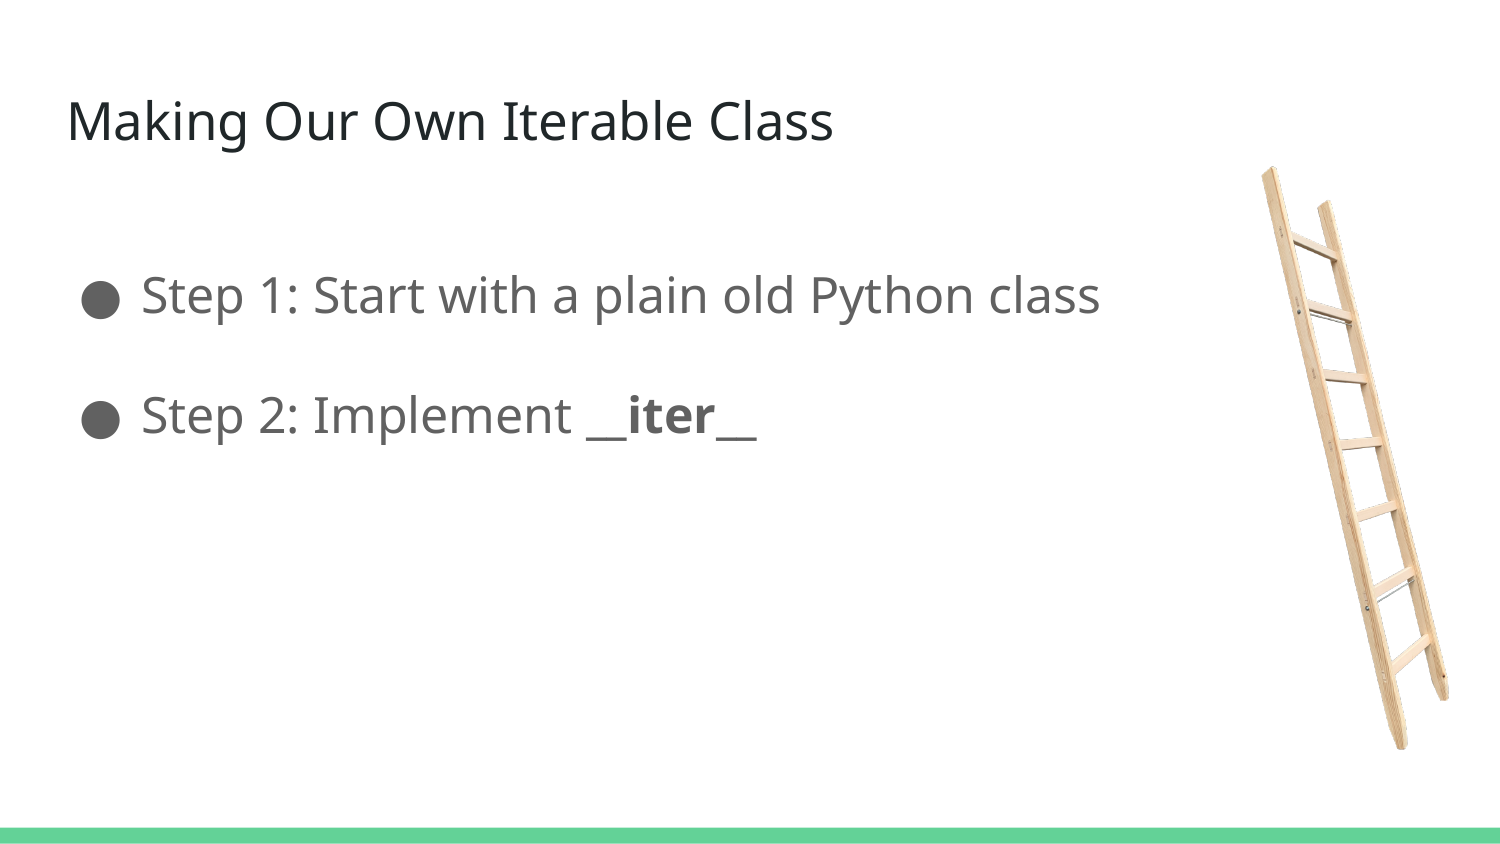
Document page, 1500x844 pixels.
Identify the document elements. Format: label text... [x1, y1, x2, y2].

title Making Our Own Iterable Class [51, 72, 1449, 167]
list Step 1: Start with a plain old Python class Step 2: Implement __iter__ [51, 189, 1196, 750]
picture [1261, 166, 1449, 750]
